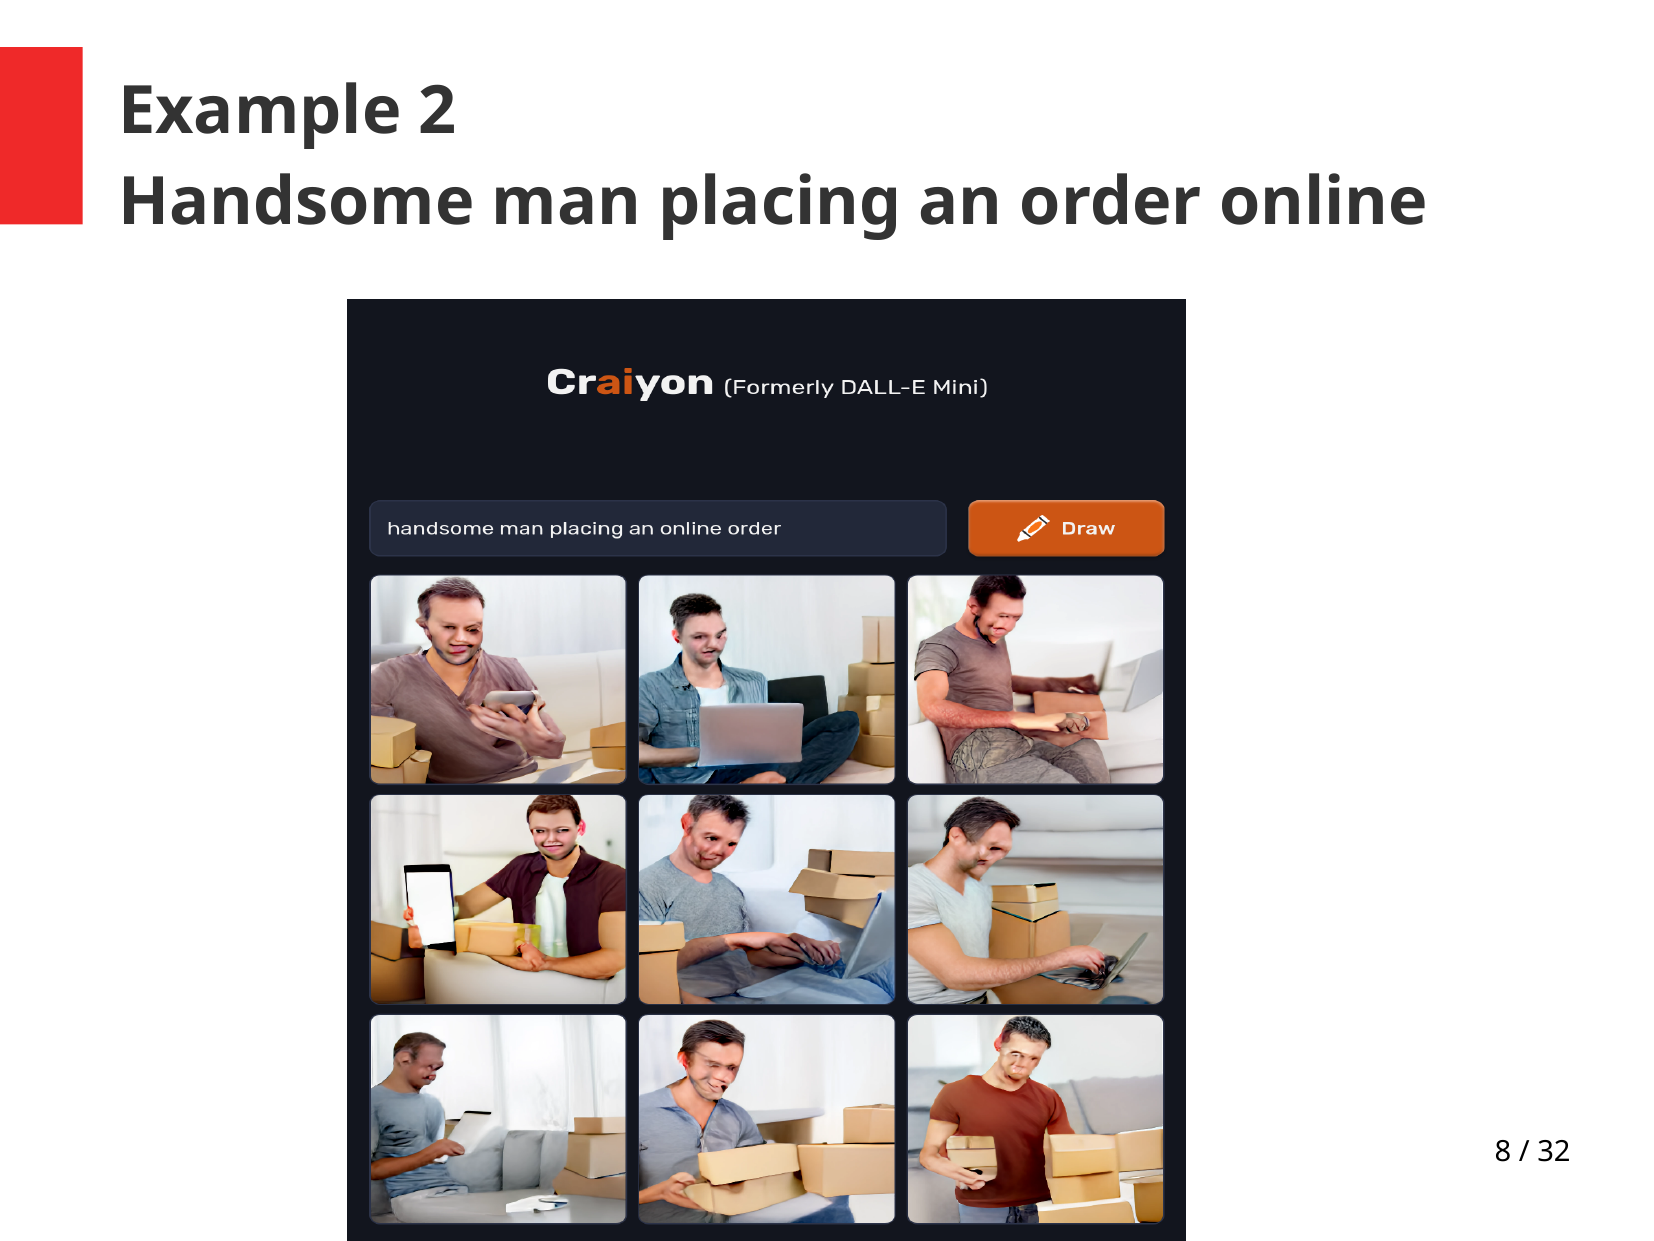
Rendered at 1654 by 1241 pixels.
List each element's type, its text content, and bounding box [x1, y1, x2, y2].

title Example 2 Handsome man placing an order online [118, 36, 1571, 270]
picture [347, 299, 1186, 1241]
